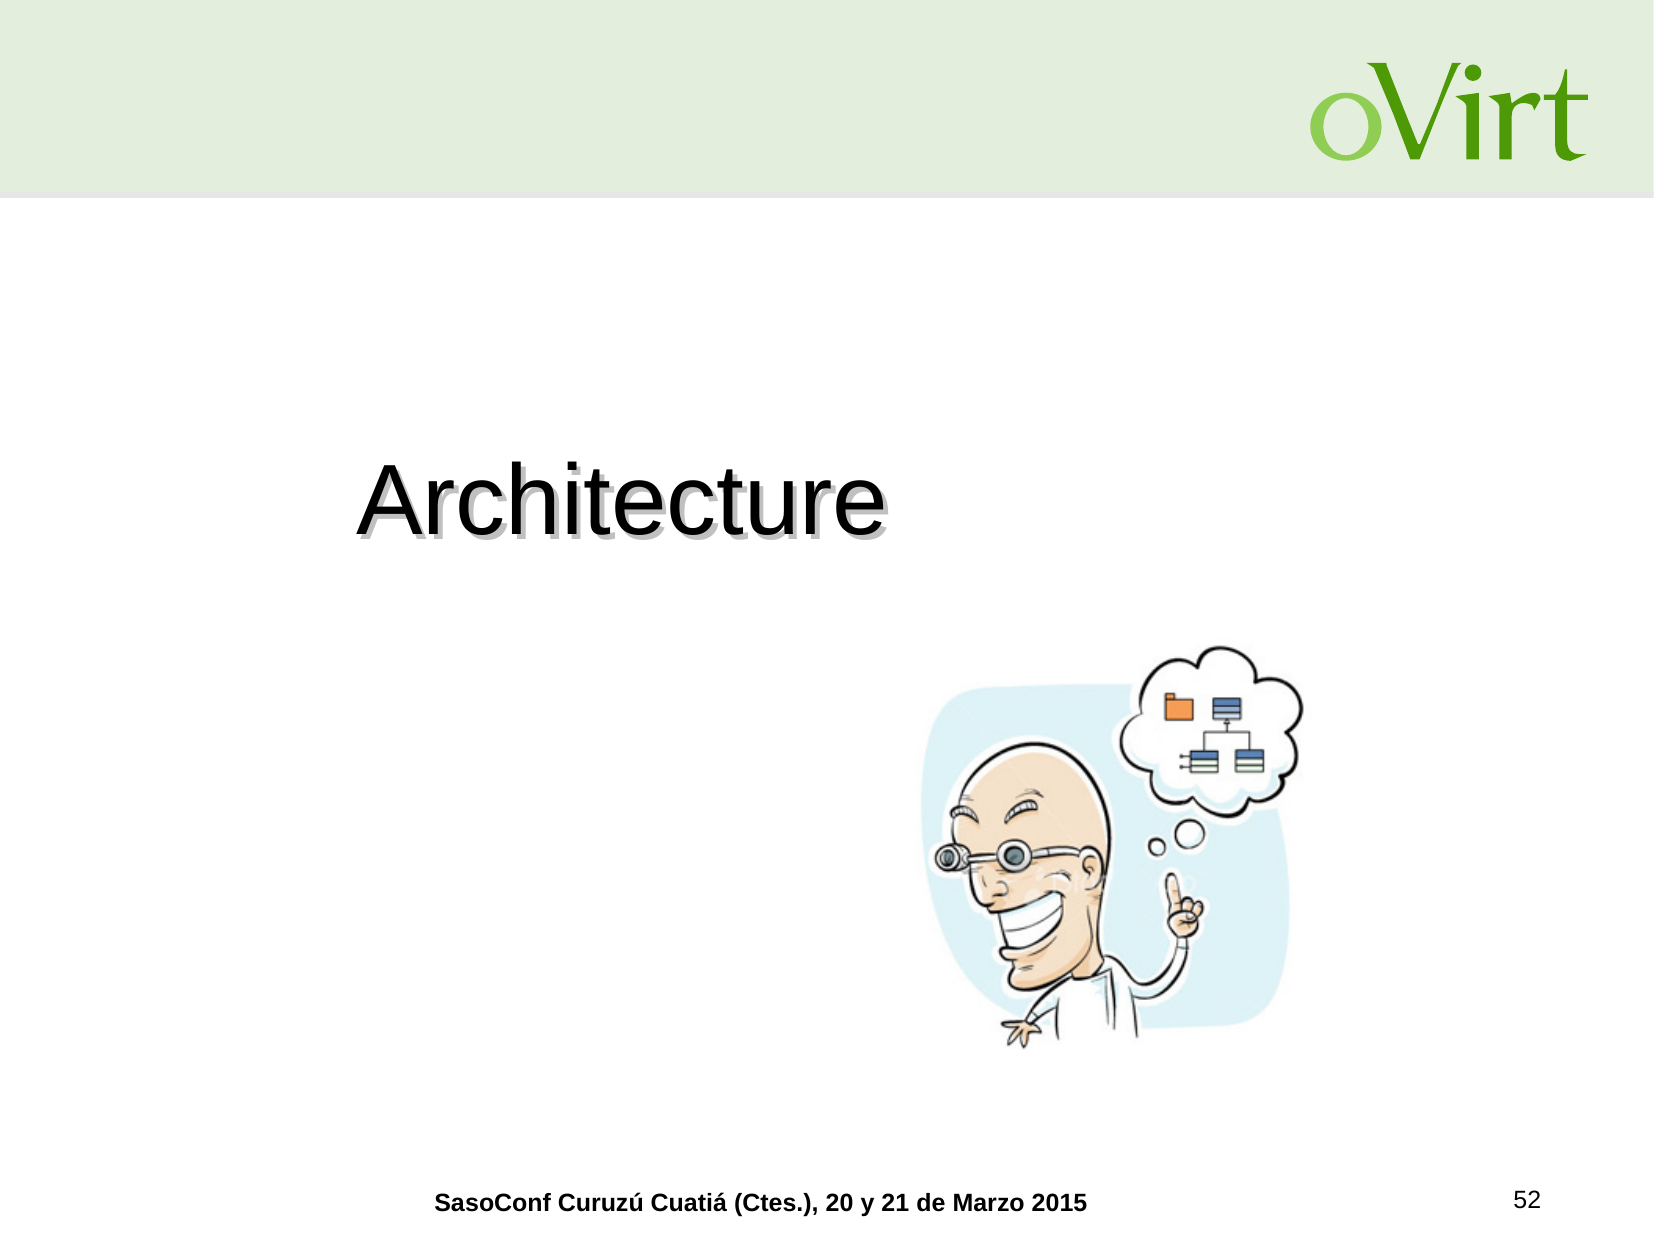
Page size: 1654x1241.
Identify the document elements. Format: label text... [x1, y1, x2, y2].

subtitle Architecture [195, 300, 1051, 701]
picture [915, 632, 1313, 1051]
